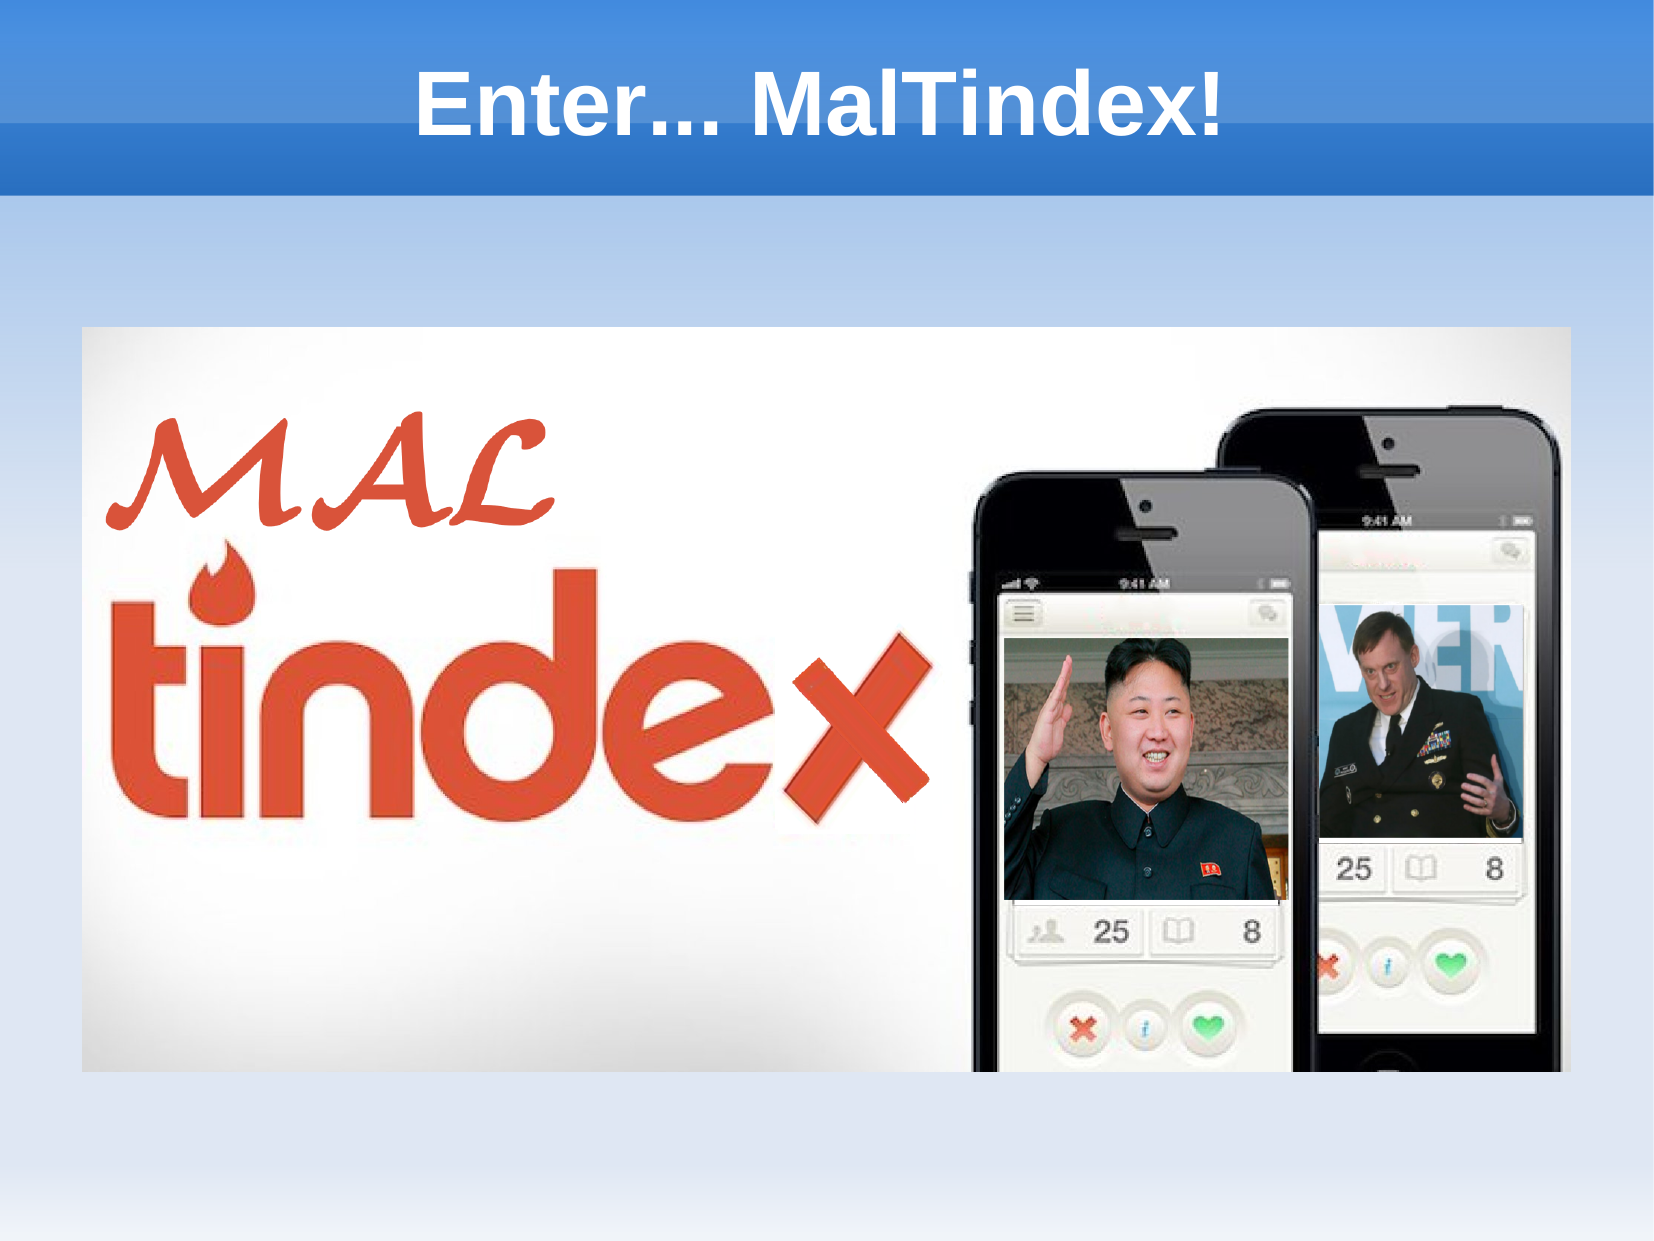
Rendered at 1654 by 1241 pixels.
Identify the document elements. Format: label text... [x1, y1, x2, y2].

picture [0, 0, 1654, 1241]
title Enter... MalTindex! [76, 0, 1565, 208]
